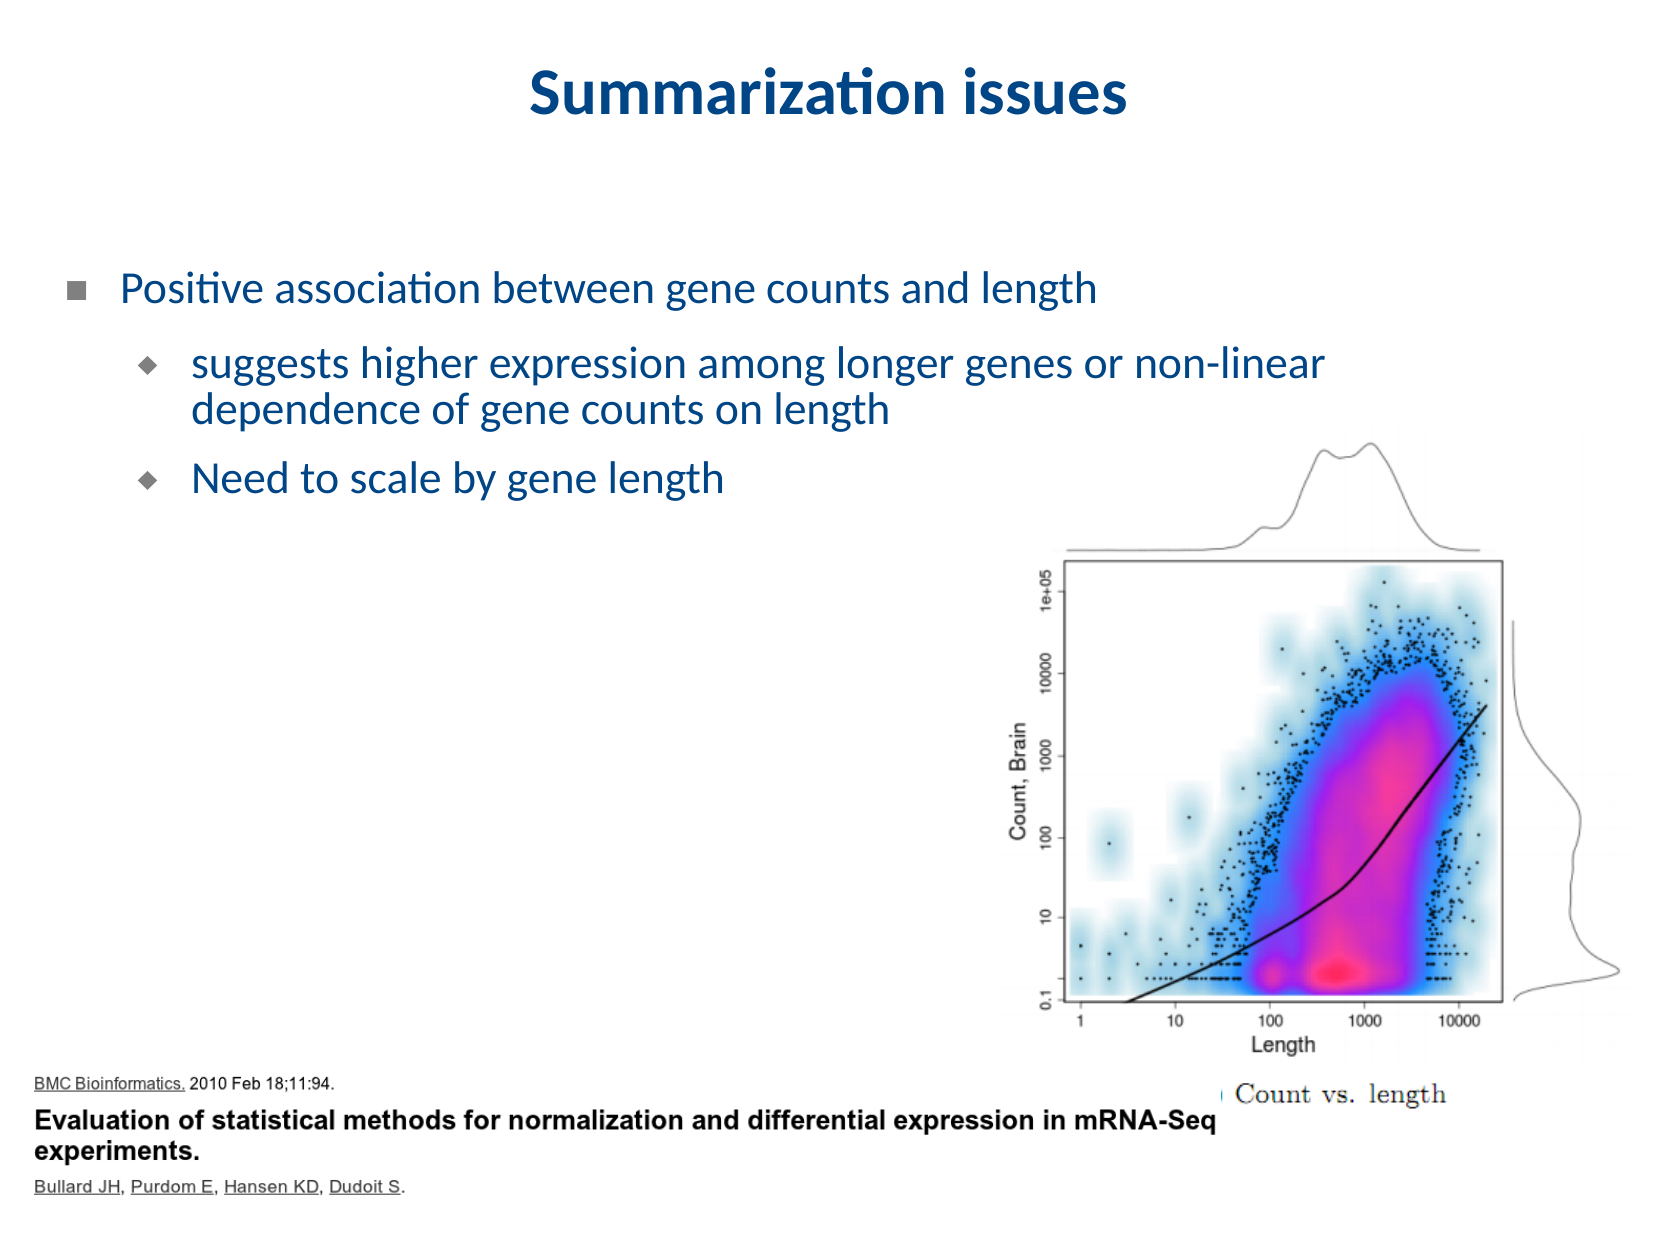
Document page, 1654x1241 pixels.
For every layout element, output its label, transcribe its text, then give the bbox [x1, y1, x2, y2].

picture [32, 412, 1651, 1200]
title Summarization issues [85, 18, 1574, 177]
list Positive association between gene counts and length suggests higher expression among longer genes or non-linear dependence of gene counts on length Need to scale by gene length [49, 269, 1538, 1088]
